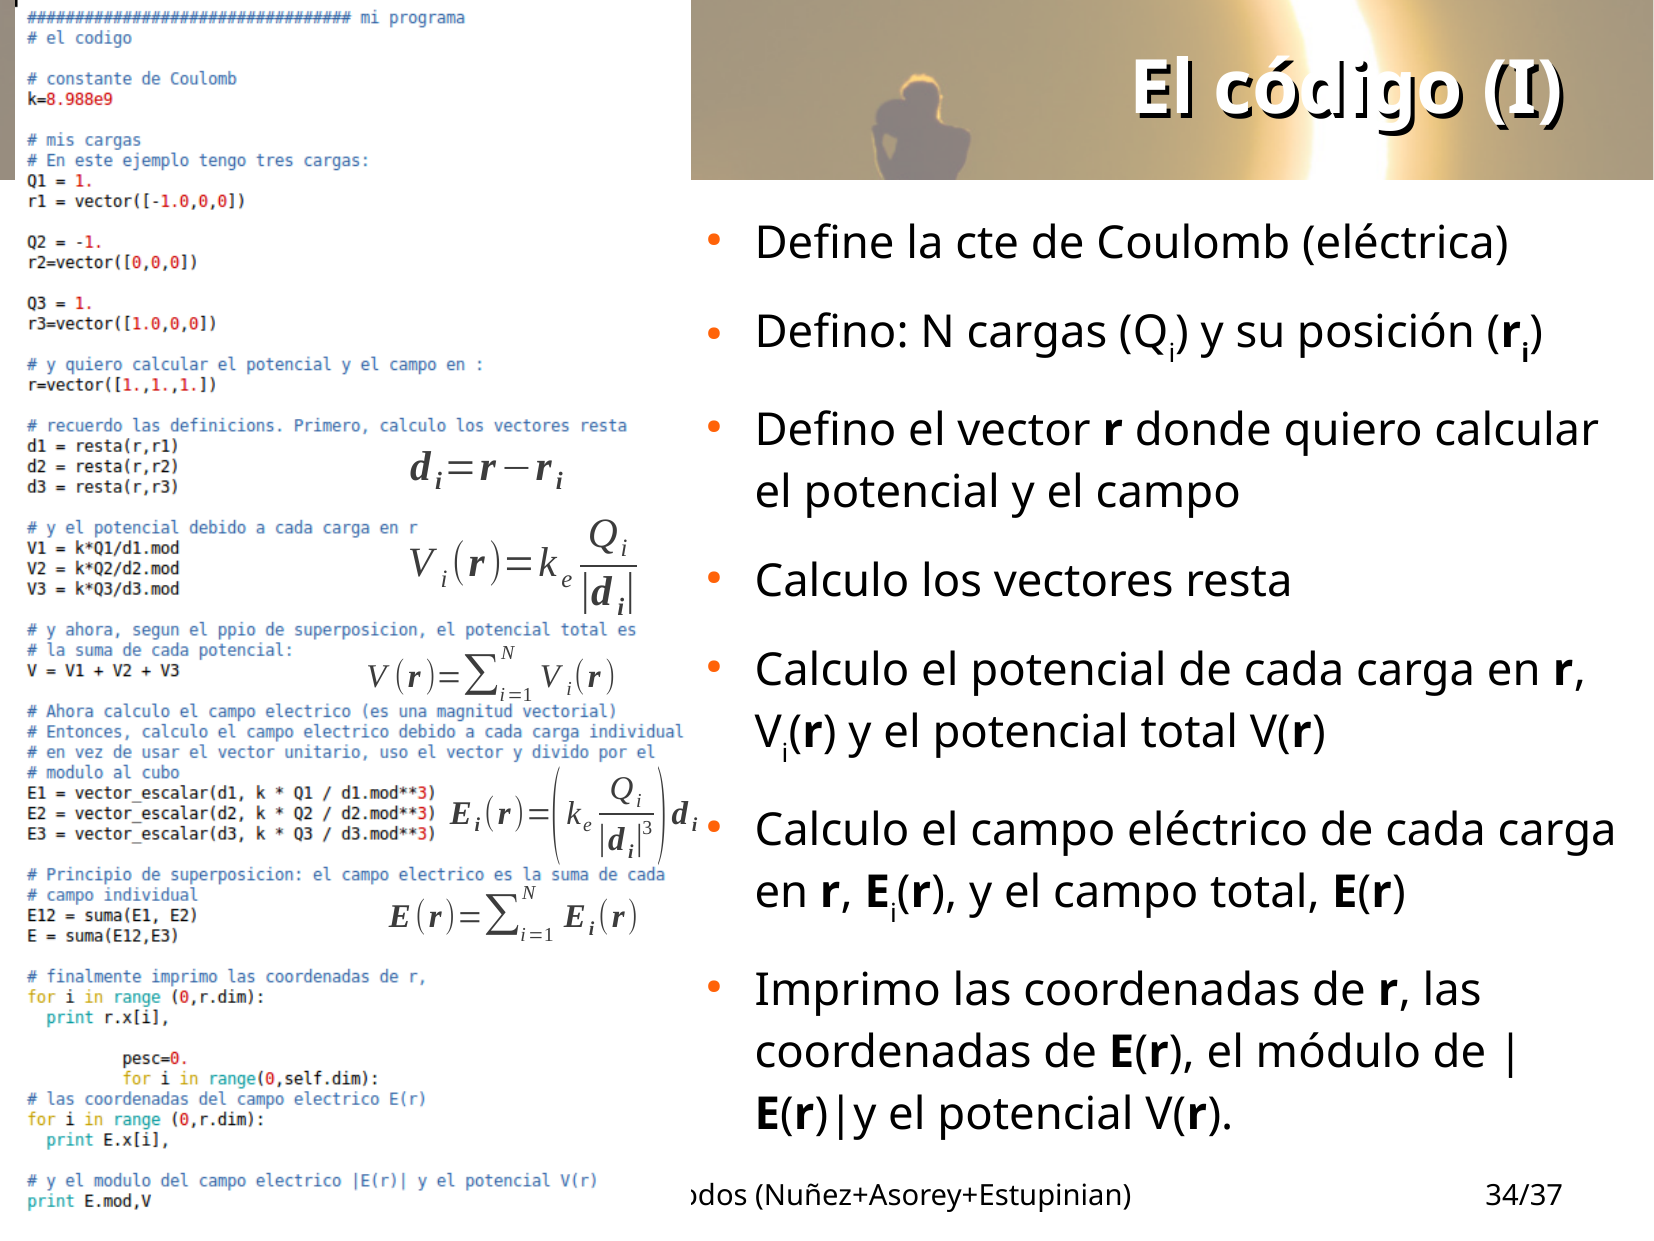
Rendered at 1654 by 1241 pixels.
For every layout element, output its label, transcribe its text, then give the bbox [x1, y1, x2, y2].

chart [440, 765, 706, 868]
chart [360, 642, 622, 706]
picture [0, 0, 1654, 1222]
title El código (I) [691, 19, 1564, 151]
chart [401, 510, 646, 621]
chart [402, 442, 571, 496]
chart [379, 882, 646, 946]
list Define la cte de Coulomb (eléctrica) Defino: N cargas (Qi) y su posición (ri) Defino el vector r donde quiero calcular el potencial y el campo Calculo los vectores resta Calculo el potencial de cada carga en r, Vi(r) y el potencial total V(r) Calculo el campo eléctrico de cada carga en r, Ei(r), y el campo total, E(r) Imprimo las coordenadas de r, las coordenadas de E(r), el módulo de |E(r)|y el potencial V(r). [690, 210, 1621, 1156]
